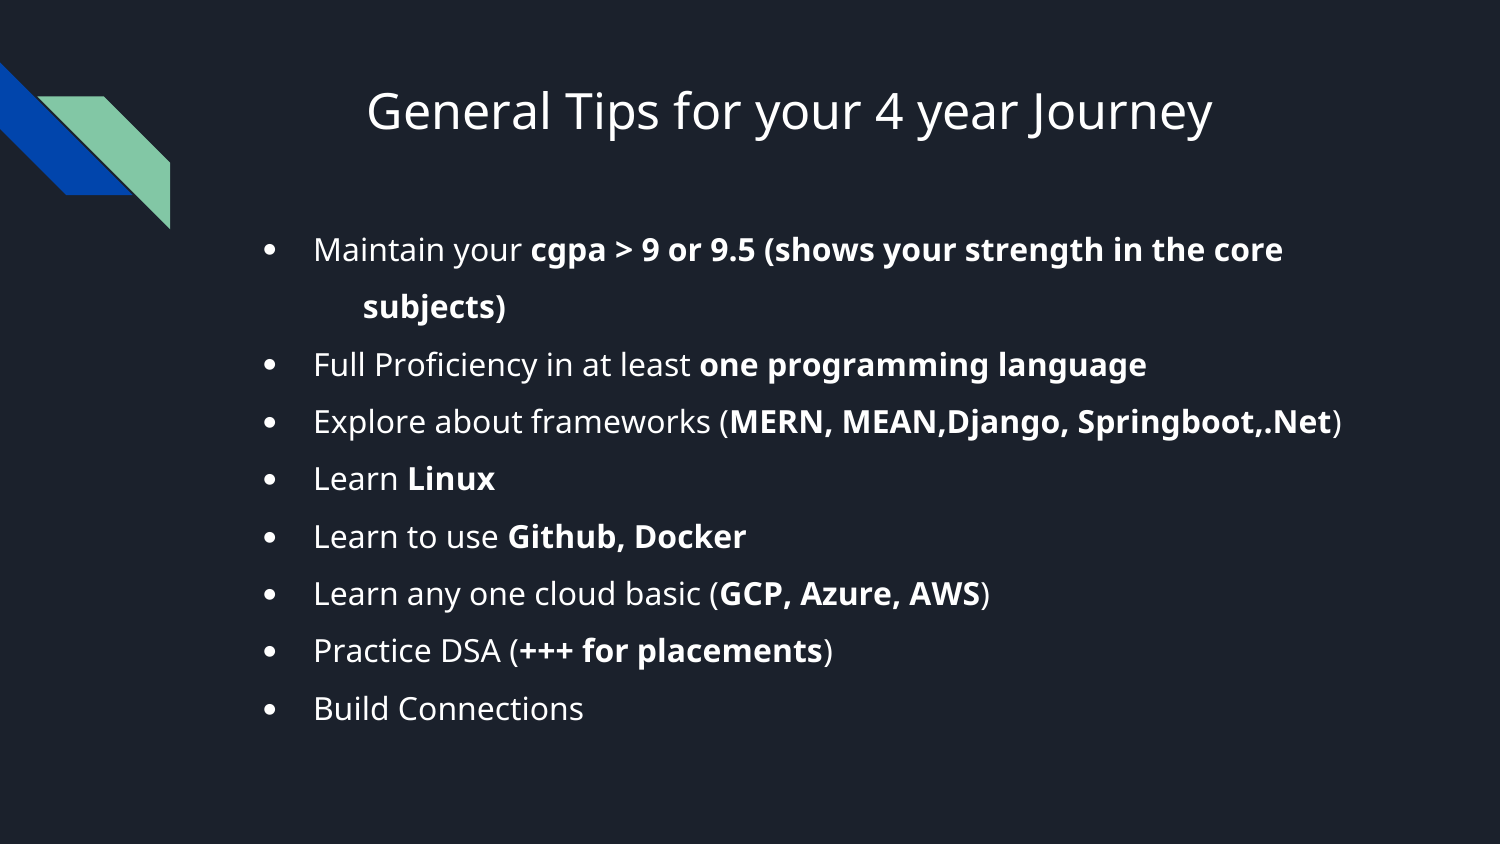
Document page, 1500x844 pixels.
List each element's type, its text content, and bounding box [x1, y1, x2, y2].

list Maintain your cgpa > 9 or 9.5 (shows your strength in the core subjects) Full Proficiency in at least one programming language Explore about frameworks (MERN, MEAN,Django, Springboot,.Net) Learn Linux Learn to use Github, Docker Learn any one cloud basic (GCP, Azure, AWS) Practice DSA (+++ for placements) Build Connections [212, 195, 1368, 764]
title General Tips for your 4 year Journey [212, 64, 1368, 195]
